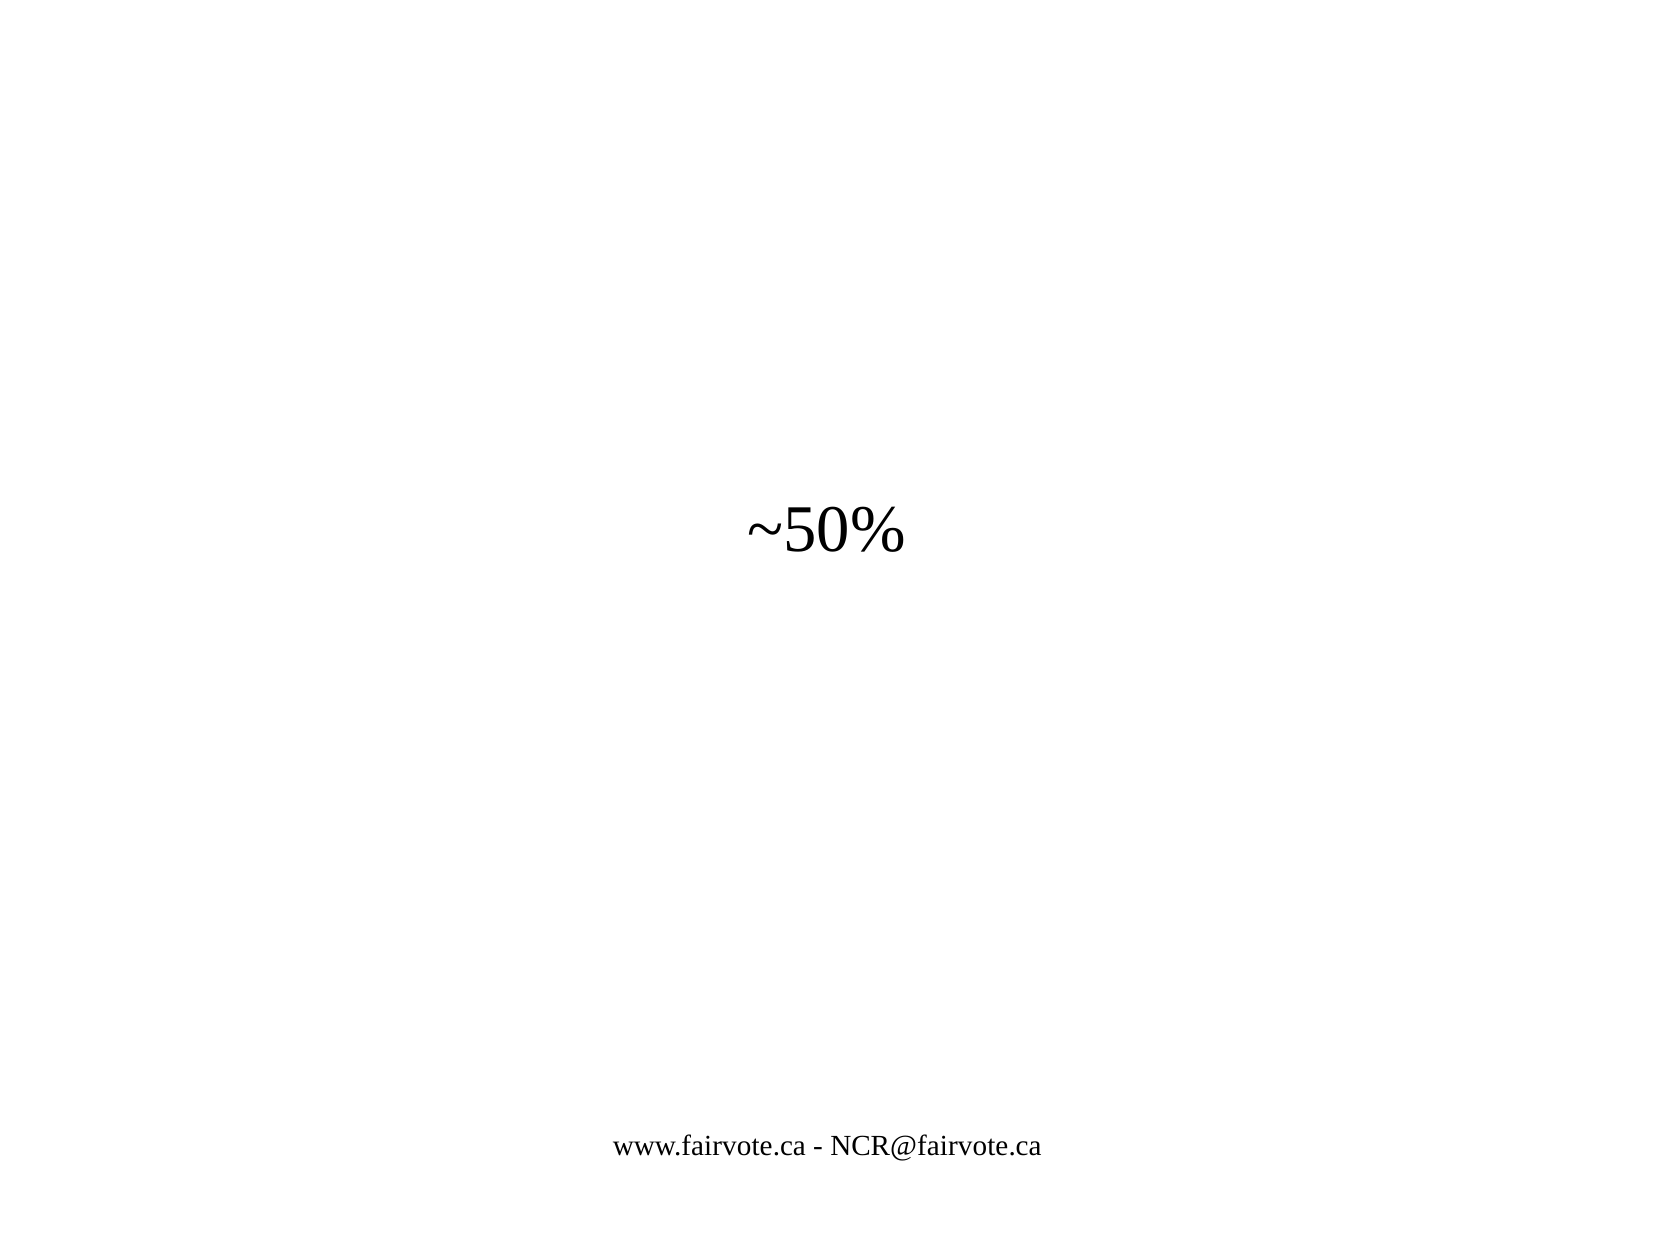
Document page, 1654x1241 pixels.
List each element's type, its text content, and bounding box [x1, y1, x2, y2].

subtitle ~50% [82, 49, 1571, 1010]
